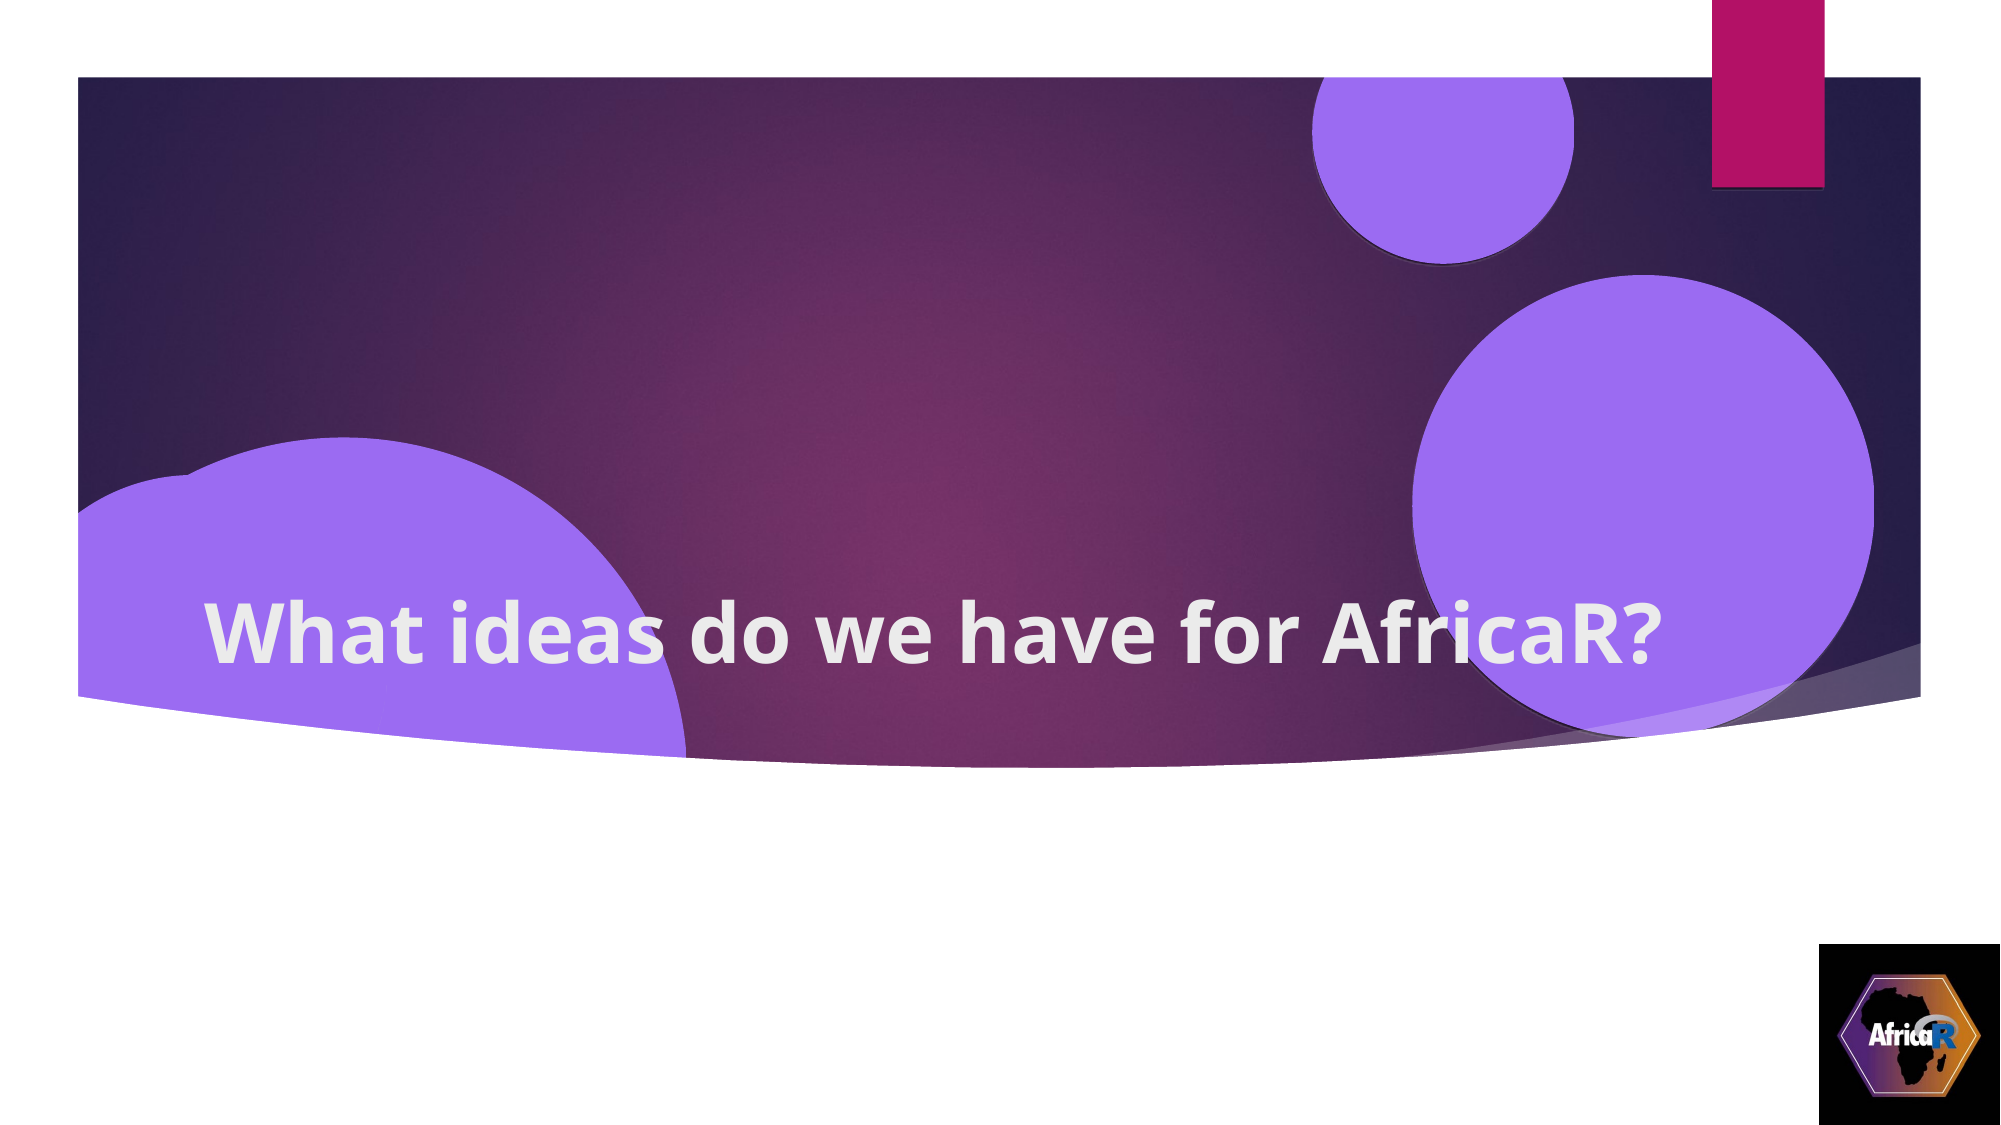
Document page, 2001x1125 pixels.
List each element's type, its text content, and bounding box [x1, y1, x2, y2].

picture [1819, 944, 2000, 1125]
text_box What ideas do we have for AfricaR? [189, 388, 1825, 688]
picture [79, 78, 1920, 673]
picture [1383, 250, 1401, 258]
picture [675, 688, 1580, 767]
